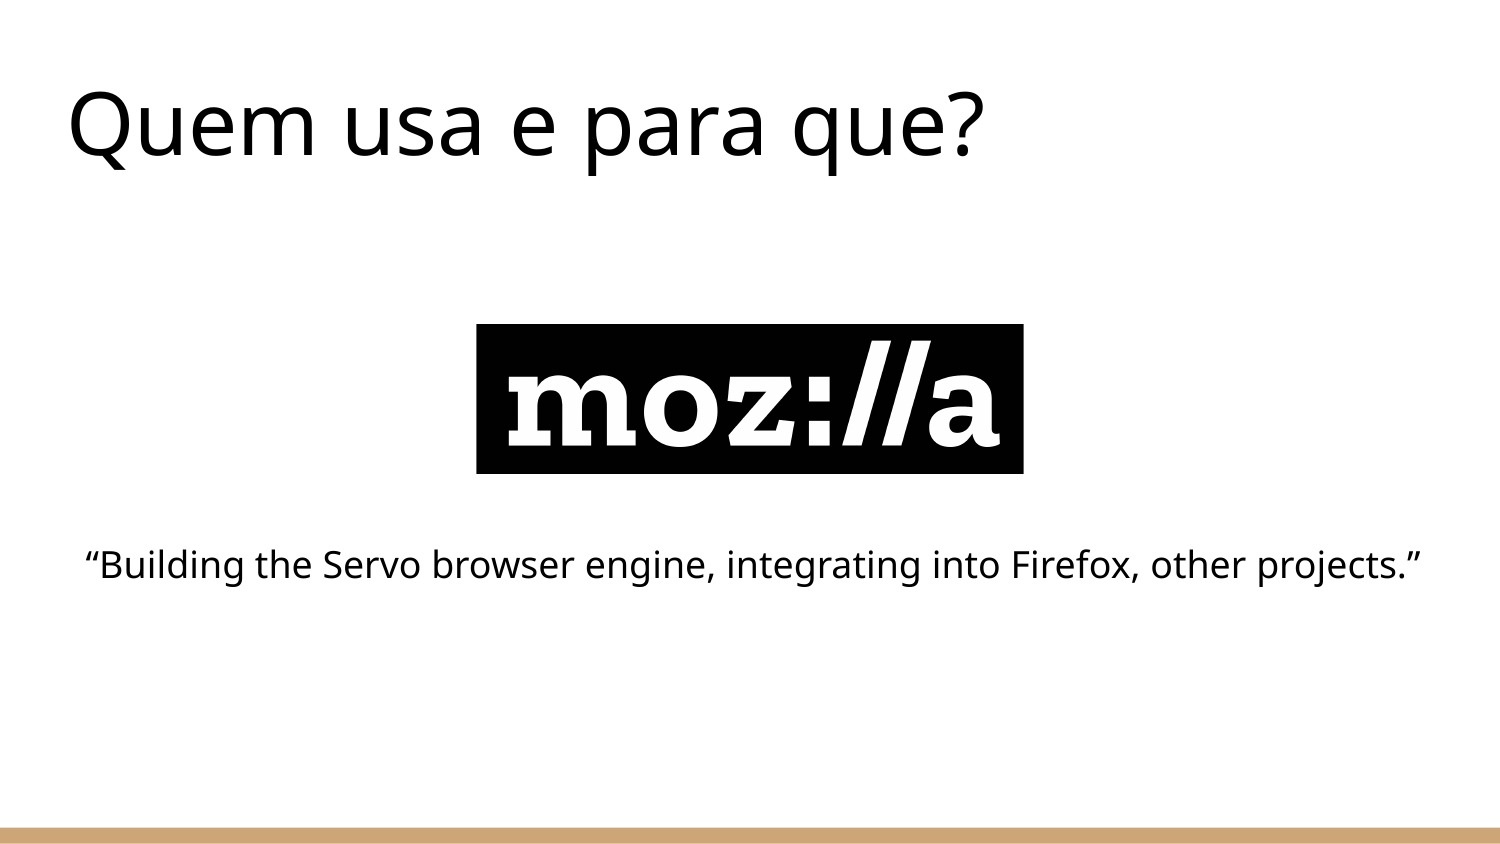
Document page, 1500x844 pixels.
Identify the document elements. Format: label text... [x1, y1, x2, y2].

title Quem usa e para que? [51, 51, 1449, 189]
picture [476, 324, 1024, 474]
list “Building the Servo browser engine, integrating into Firefox, other projects.” [58, 518, 1449, 750]
